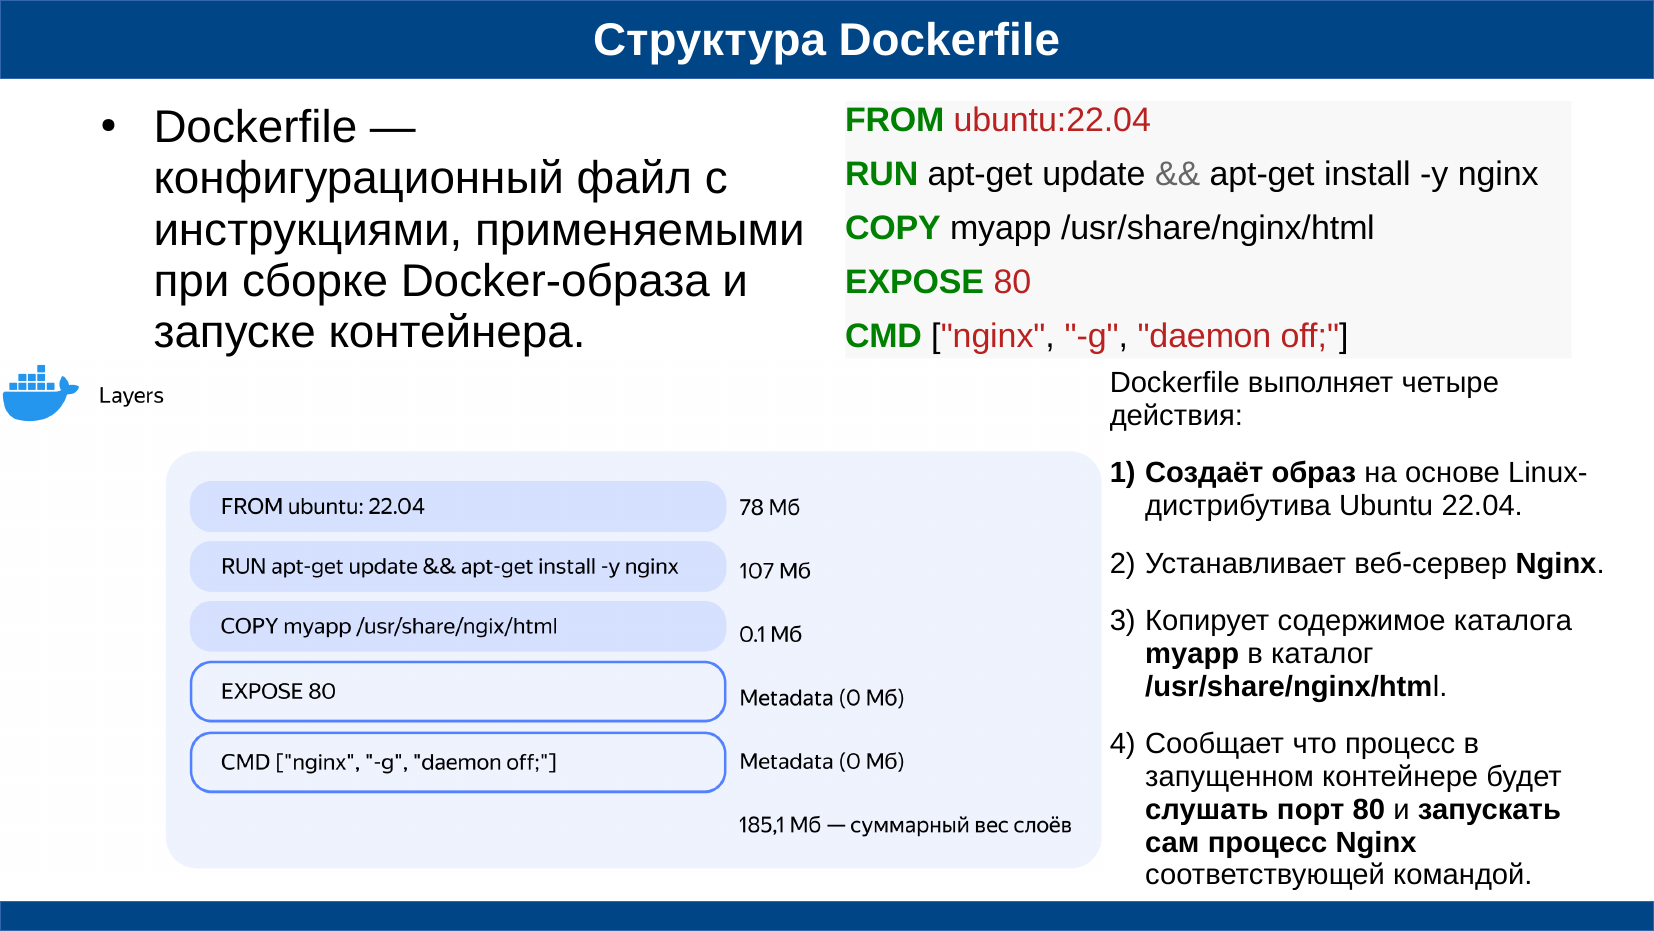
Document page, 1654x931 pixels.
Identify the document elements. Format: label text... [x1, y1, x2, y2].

text_box Dockerfile выполняет четыре действия: Создаёт образ на основе Linux-дистрибутива Ubuntu 22.04. Устанавливает веб-сервер Nginx. Копирует содержимое каталога myapp в каталог /usr/share/nginx/html. Сообщает что процесс в запущенном контейнере будет слушать порт 80 и запускать сам процесс Nginx соответствующей командой. [1095, 358, 1621, 899]
list FROM ubuntu:22.04 RUN apt-get update && apt-get install -y nginx COPY myapp /usr/share/nginx/html EXPOSE 80 CMD ["nginx", "-g", "daemon off;"] [845, 101, 1572, 359]
list Dockerfile — конфигурационный файл с инструкциями, применяемыми при сборке Docker-образа и запуске контейнера. [82, 101, 809, 360]
picture [0, 360, 1095, 875]
title Структура Dockerfile [0, 0, 1654, 79]
